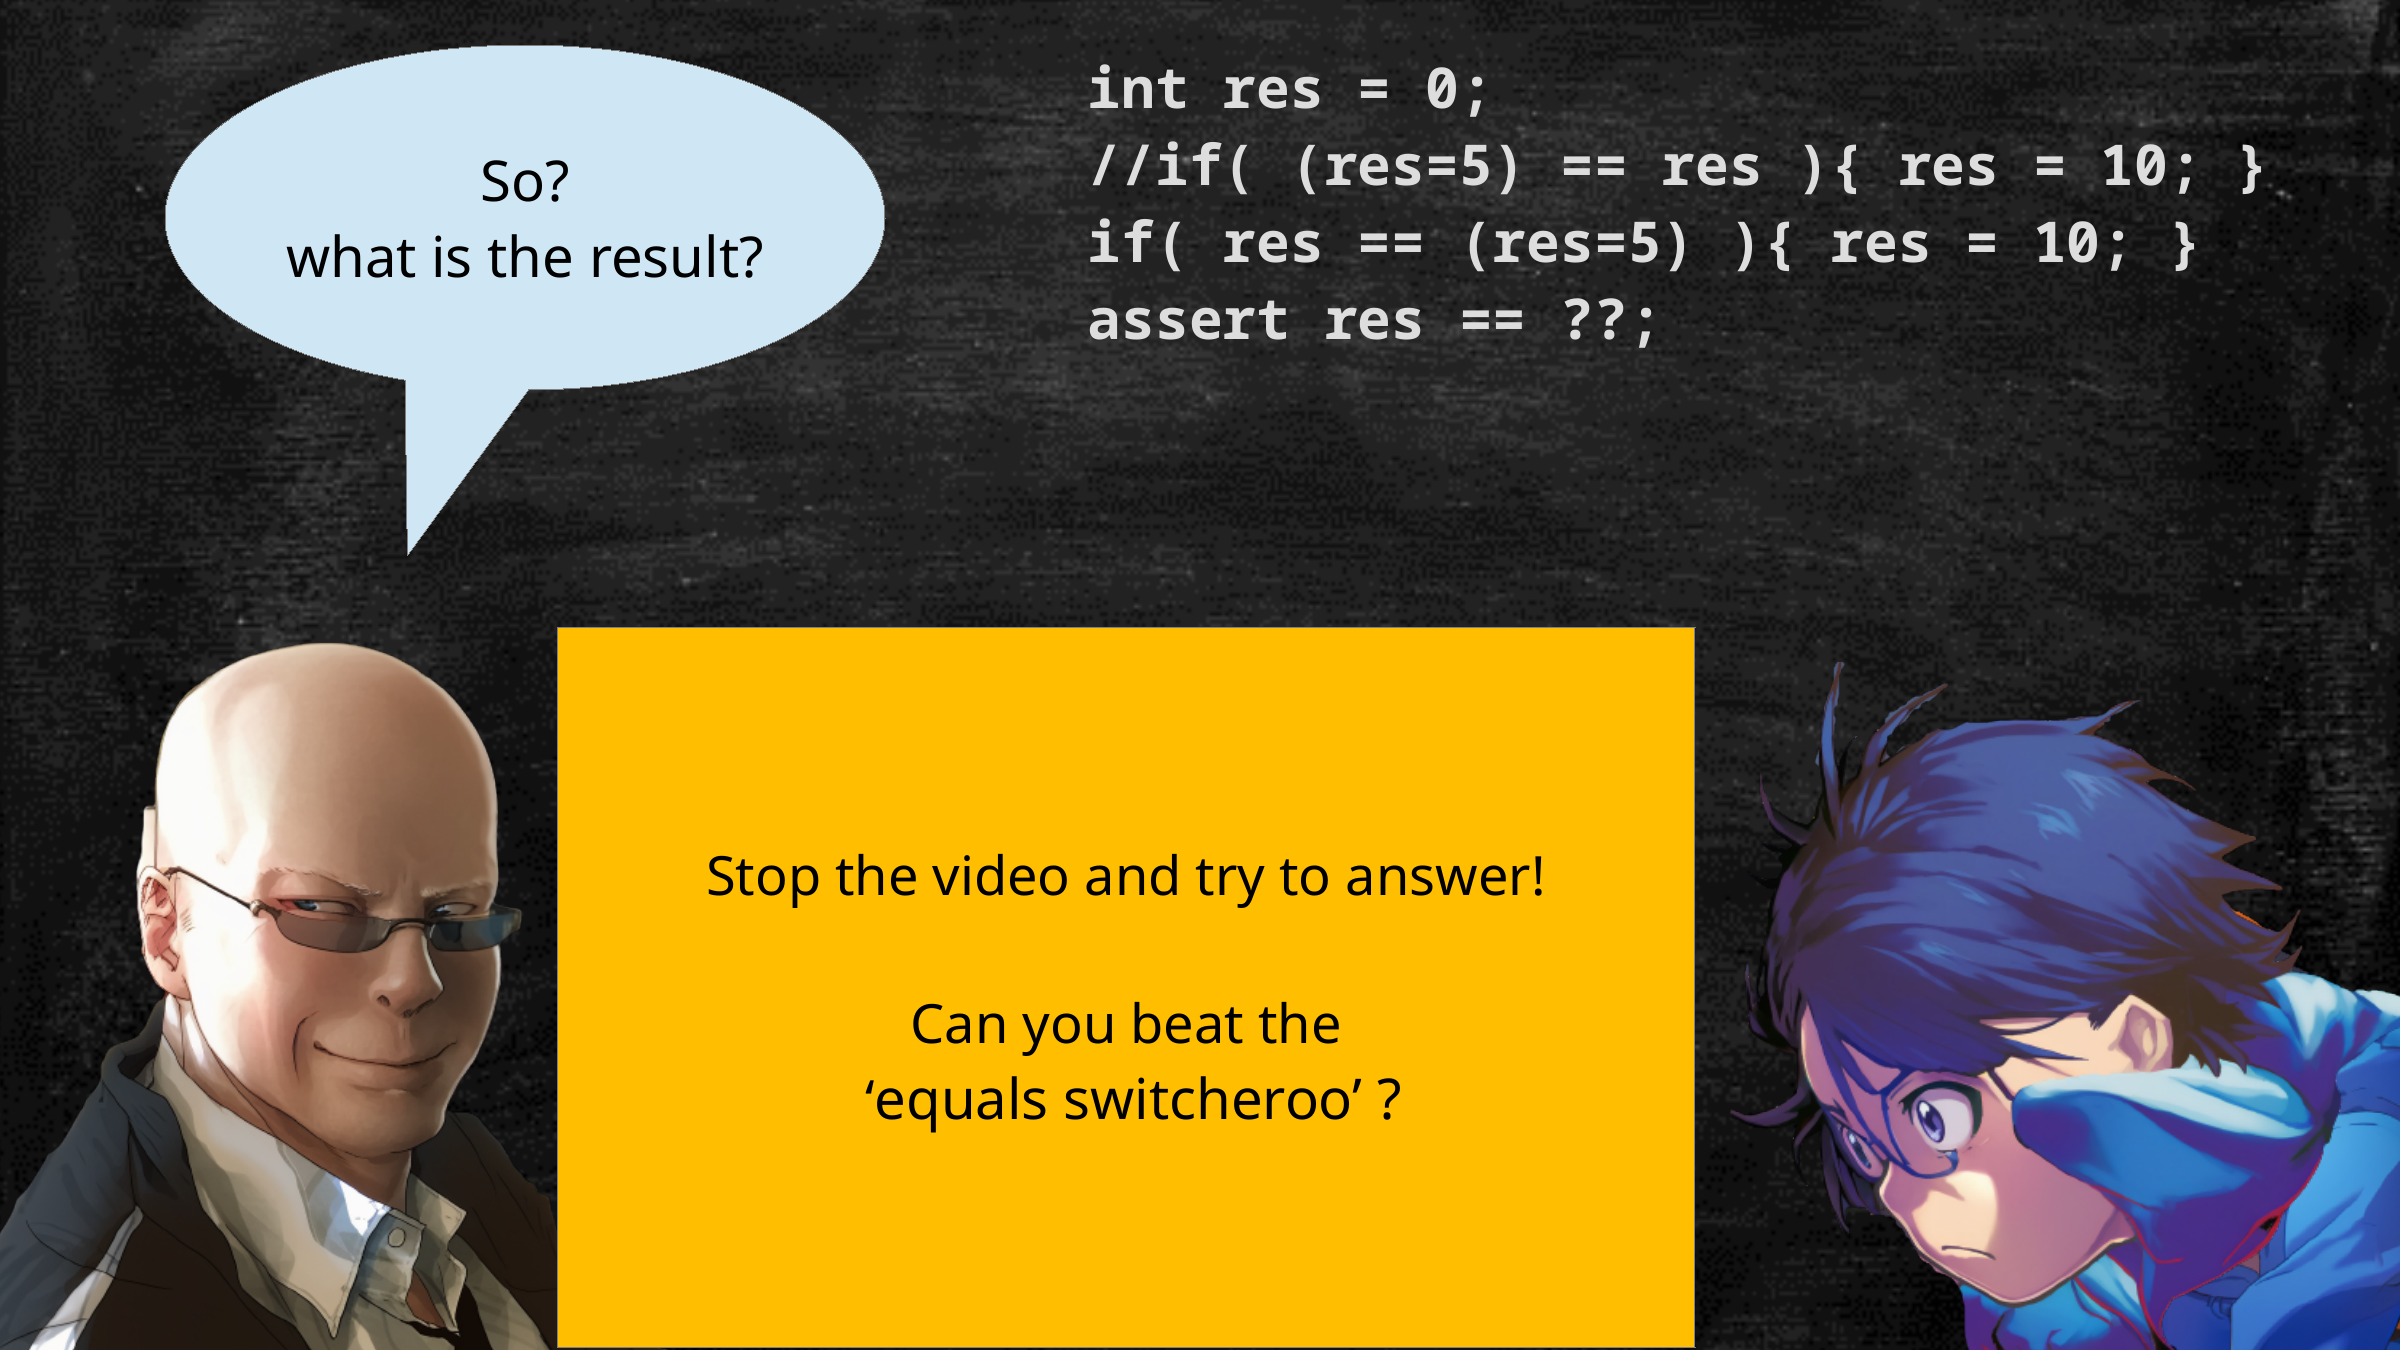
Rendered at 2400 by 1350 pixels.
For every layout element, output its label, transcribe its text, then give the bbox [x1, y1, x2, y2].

picture [0, 0, 2400, 1350]
text_box int res = 0; //if( (res=5) == res ){ res = 10; } if( res == (res=5) ){ res = 10; } assert res == ??; [1072, 41, 2400, 662]
text_box So? what is the result? [165, 45, 886, 556]
text_box Stop the video and try to answer! Can you beat the ‘equals switcheroo’ ? [557, 627, 1696, 1348]
